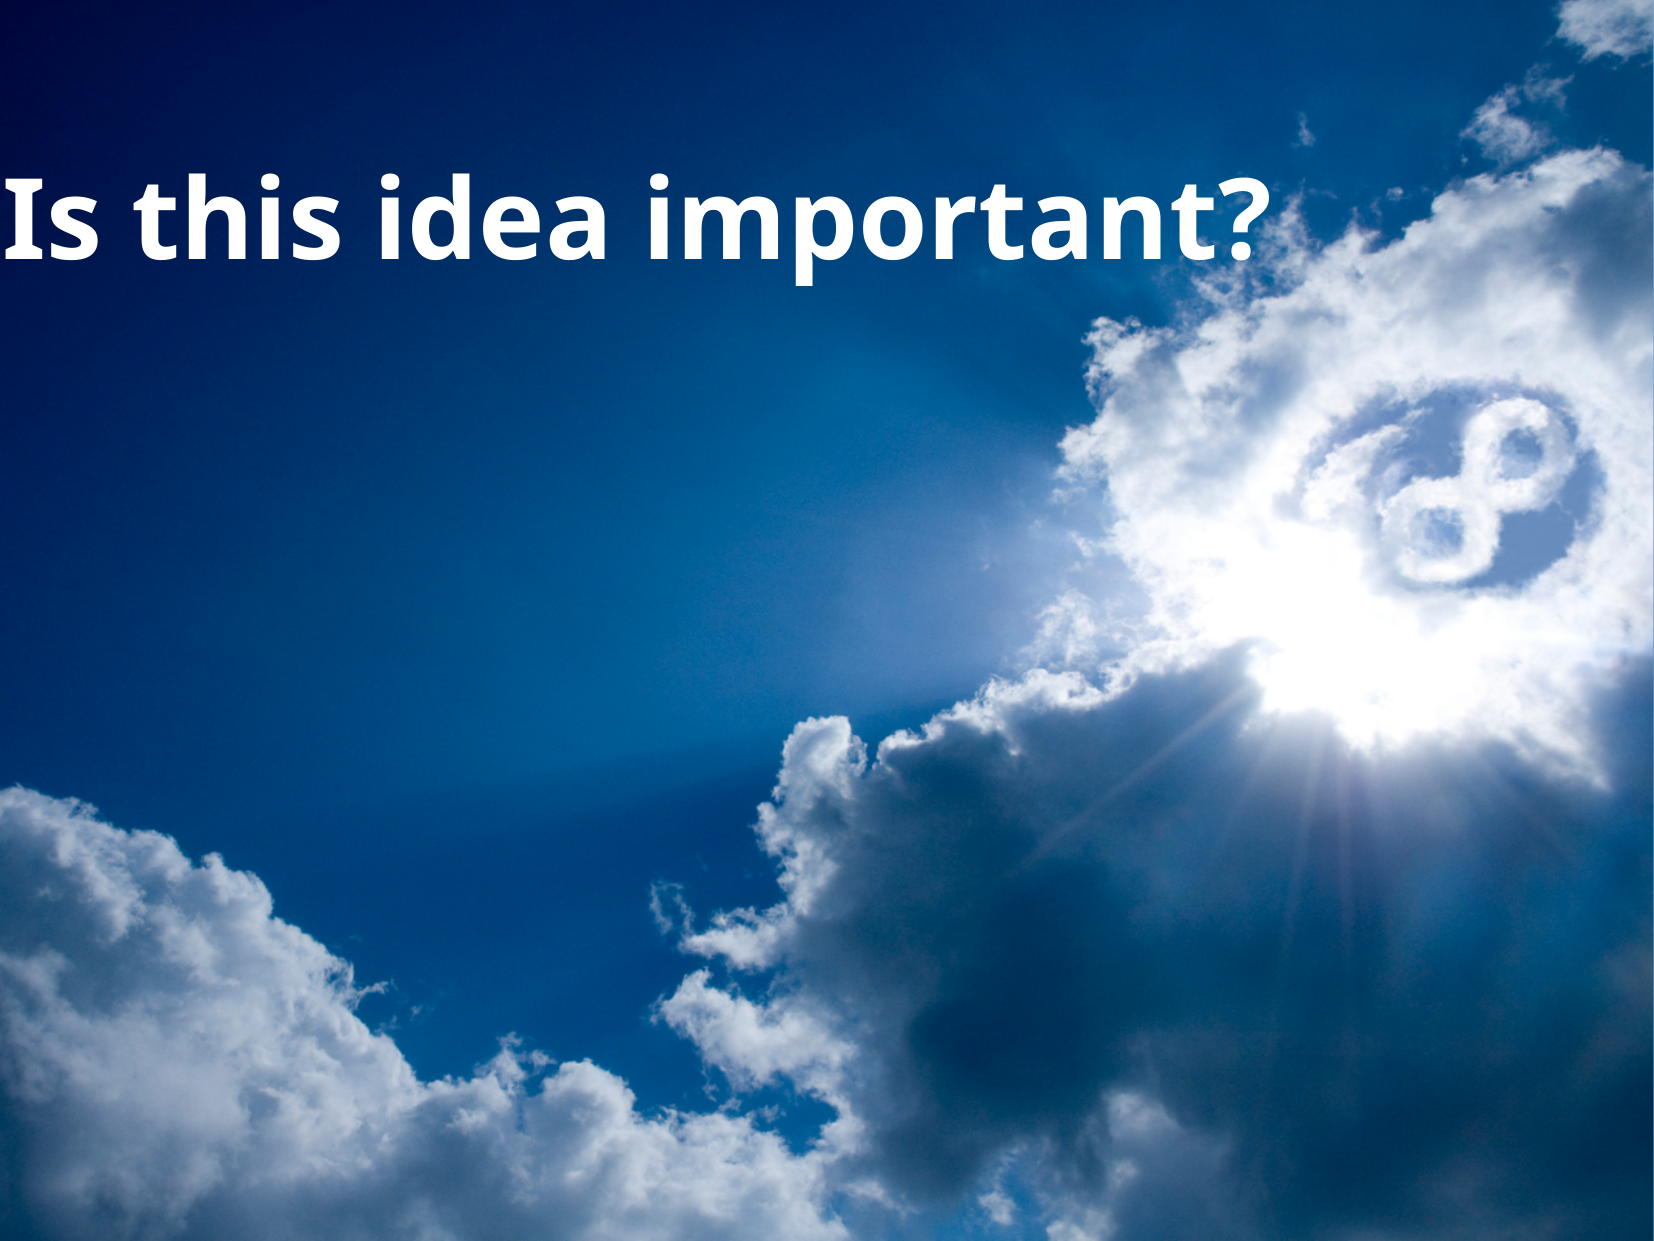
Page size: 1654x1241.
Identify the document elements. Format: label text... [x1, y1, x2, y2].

picture [0, 0, 1654, 1241]
title Is this idea important? [0, 112, 1426, 320]
